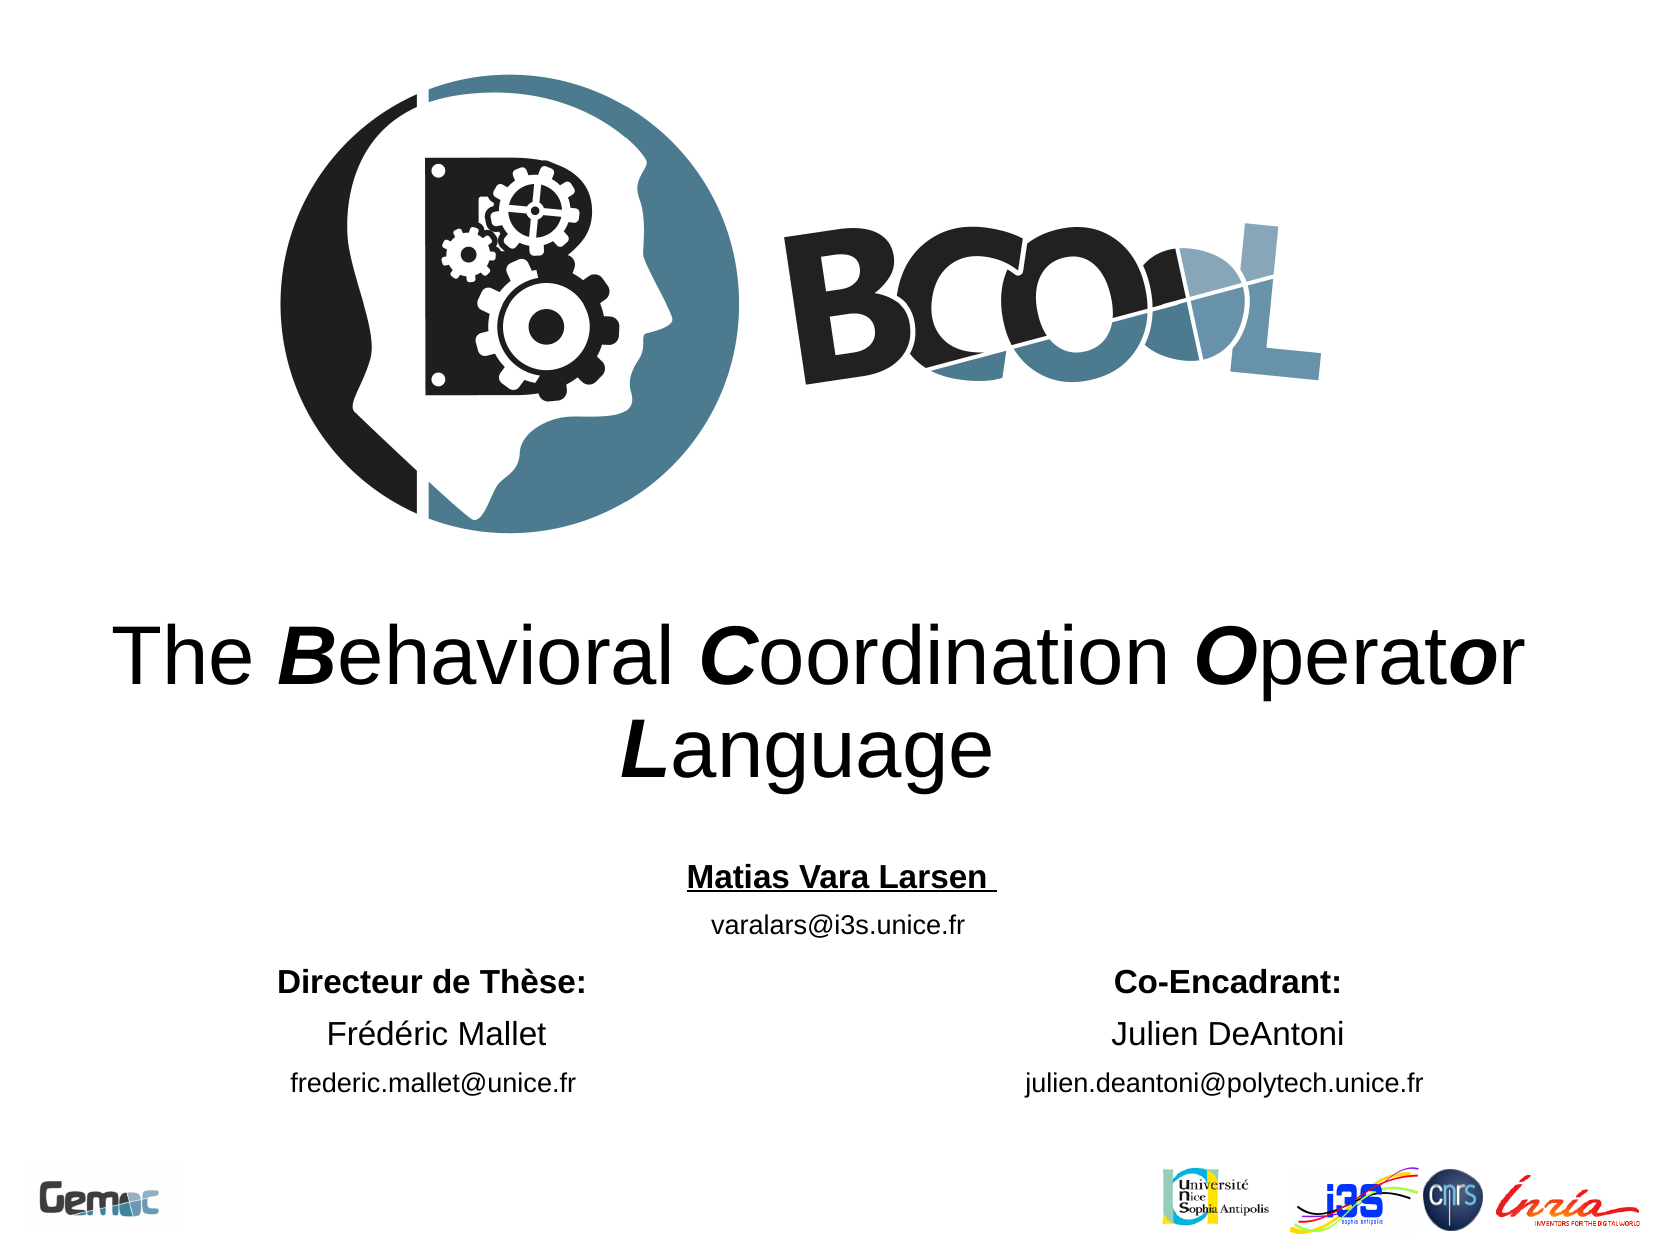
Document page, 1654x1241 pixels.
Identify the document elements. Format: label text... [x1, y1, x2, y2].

text_box Directeur de Thèse: Frédéric Mallet frederic.mallet@unice.fr [198, 945, 676, 1229]
picture [1137, 1167, 1647, 1241]
picture [277, 71, 1321, 537]
text_box Matias Vara Larsen varalars@i3s.unice.fr [603, 840, 1081, 1124]
title The Behavioral Coordination Operator Language [75, 124, 1564, 797]
text_box Co-Encadrant: Julien DeAntoni julien.deantoni@polytech.unice.fr [990, 945, 1467, 1229]
